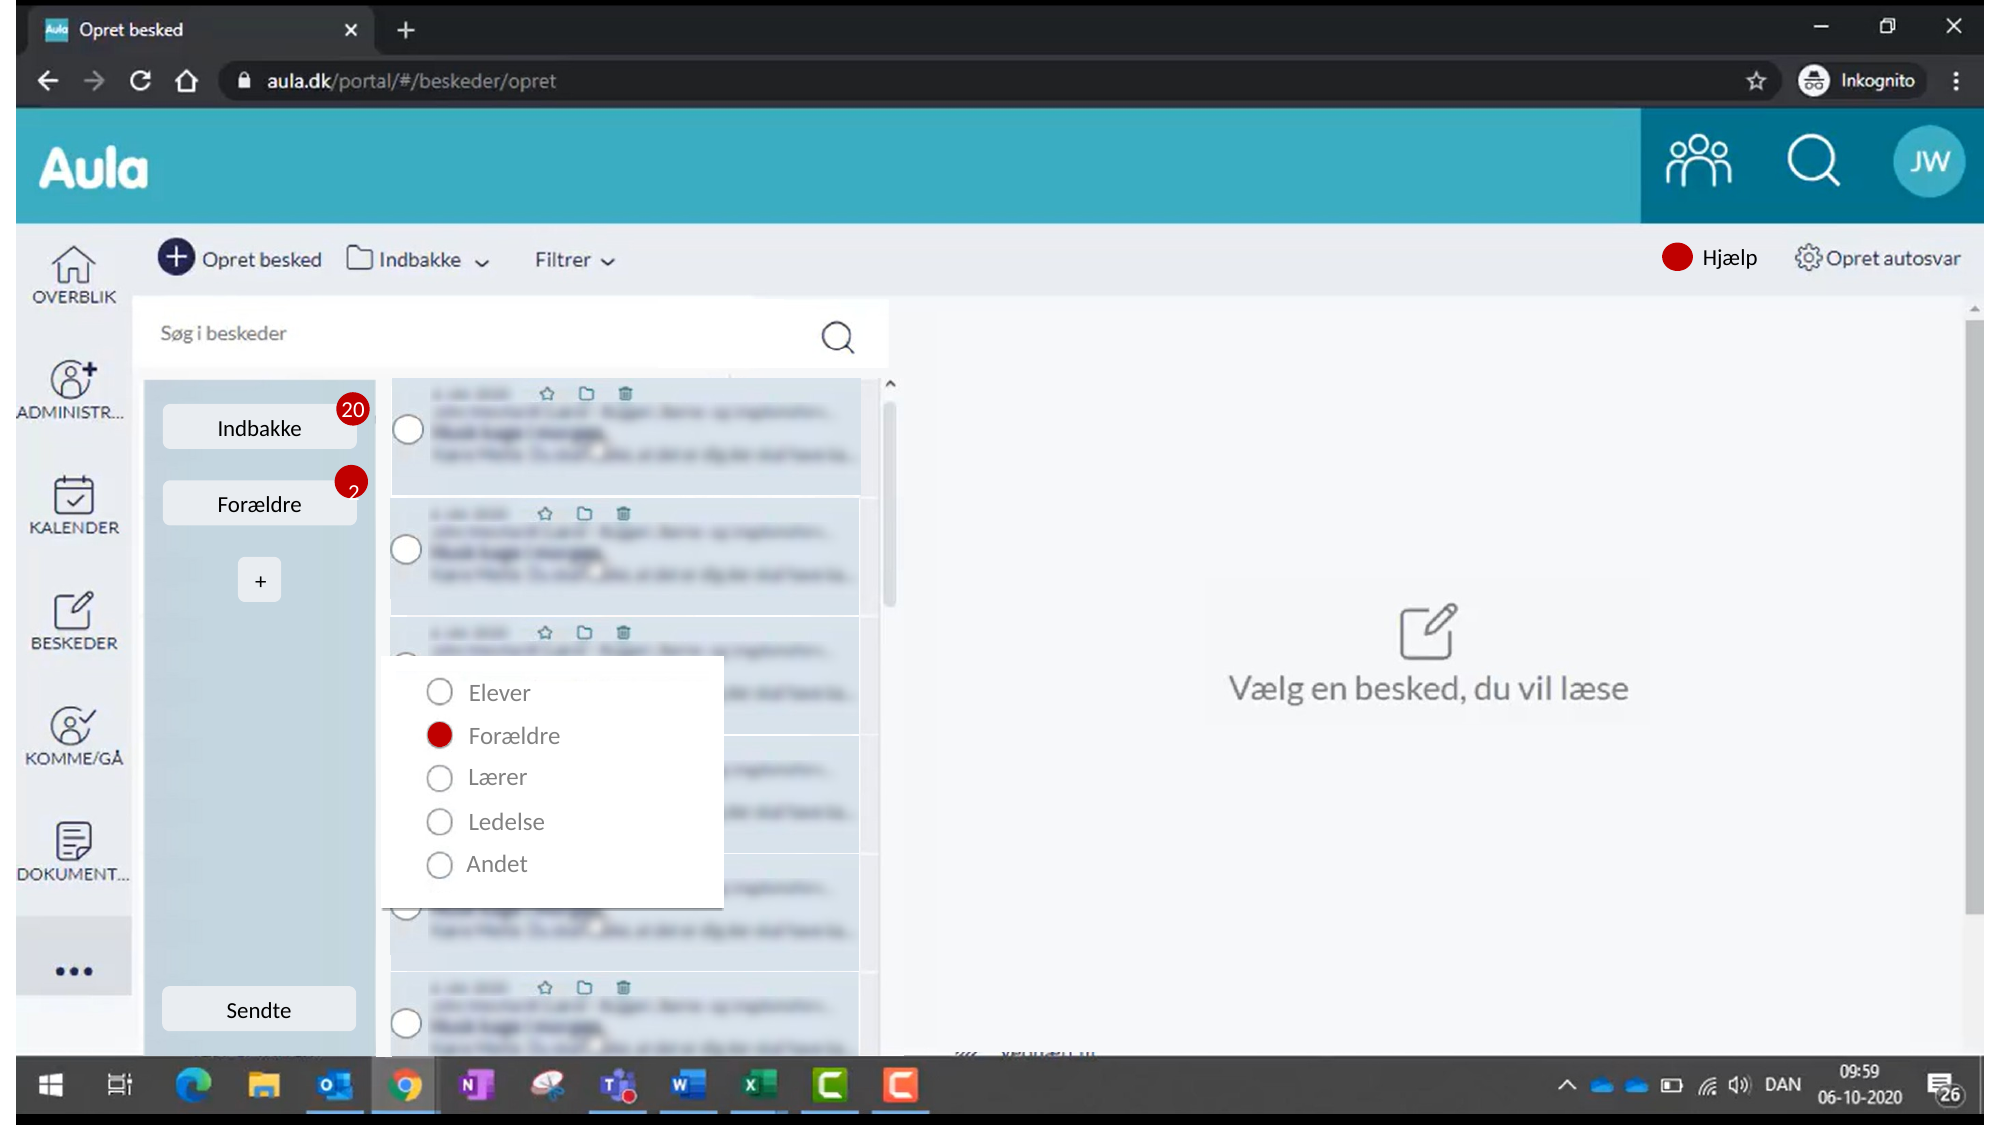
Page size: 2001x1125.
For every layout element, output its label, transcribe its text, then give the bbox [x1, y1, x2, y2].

text_box Indbakke [162, 403, 357, 449]
text_box + [237, 556, 282, 602]
picture [1893, 126, 1965, 197]
text_box Andet [451, 840, 634, 886]
text_box [427, 722, 452, 747]
picture [16, 0, 1984, 1125]
text_box Forældre [453, 715, 637, 758]
text_box Elever [453, 669, 637, 715]
text_box Sendte [162, 986, 357, 1032]
text_box Lærer [453, 752, 636, 798]
picture [1666, 131, 1732, 191]
text_box [1662, 242, 1687, 271]
text_box Ledelse [453, 798, 637, 844]
text_box Hjælp [1687, 235, 1774, 279]
text_box 2 [334, 464, 368, 499]
text_box Forældre [162, 480, 357, 526]
picture [1785, 128, 1840, 186]
text_box 20 [326, 387, 392, 431]
